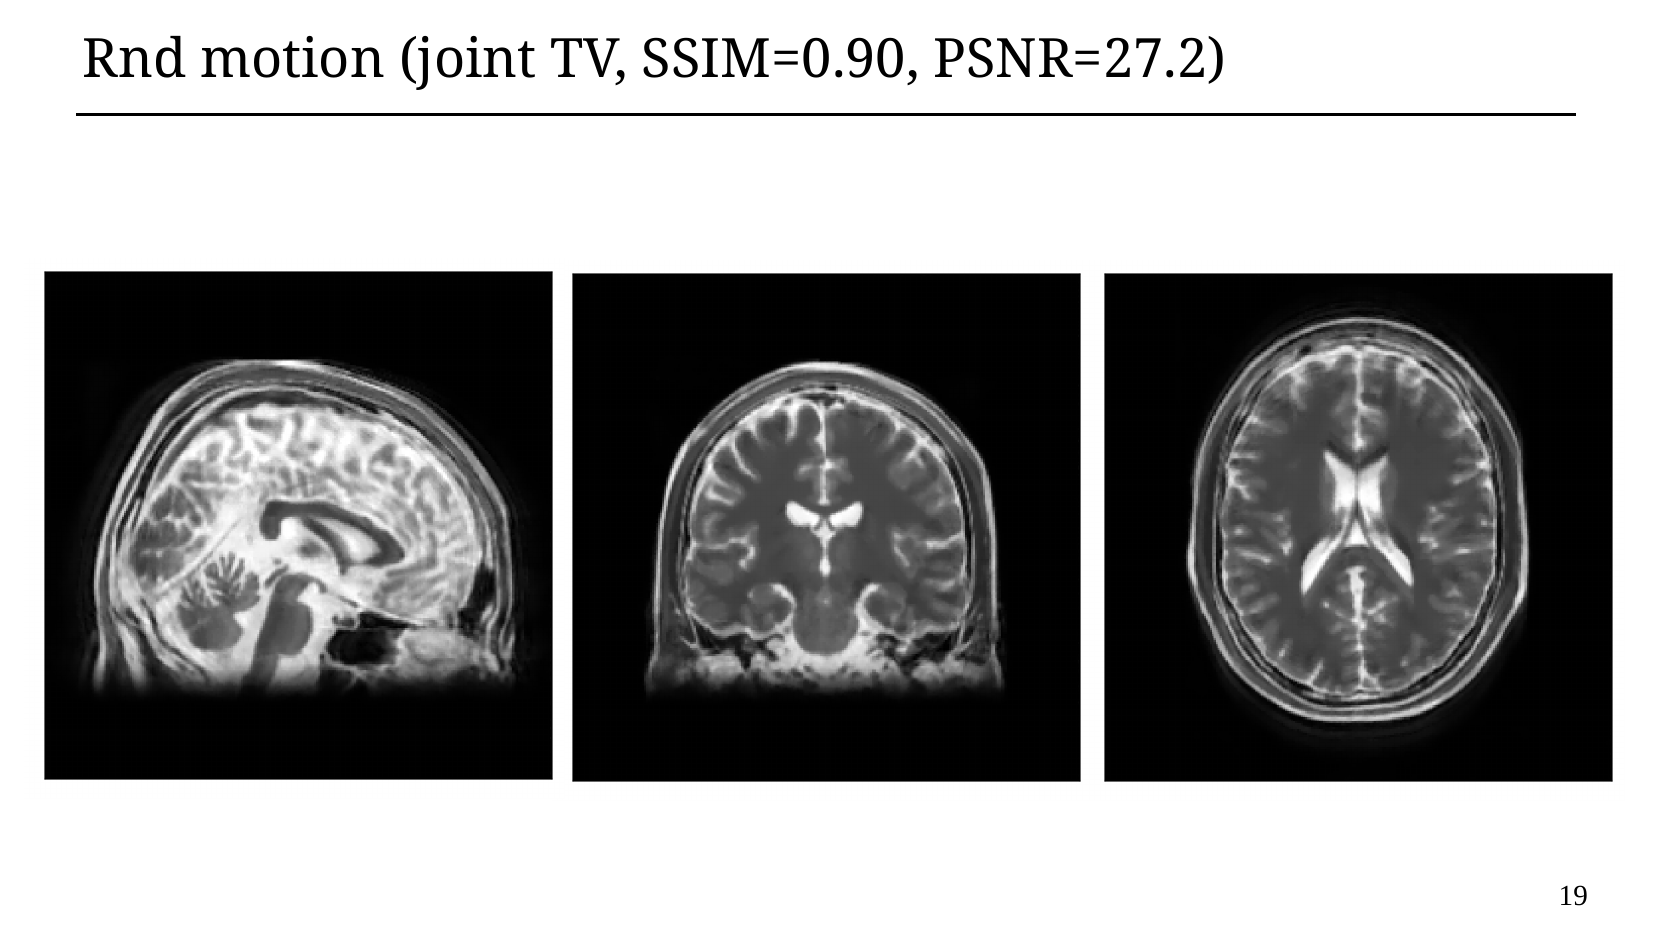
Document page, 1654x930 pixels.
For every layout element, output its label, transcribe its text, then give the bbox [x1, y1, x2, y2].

picture [24, 258, 1625, 801]
title Rnd motion (joint TV, SSIM=0.90, PSNR=27.2) [82, 7, 1571, 105]
